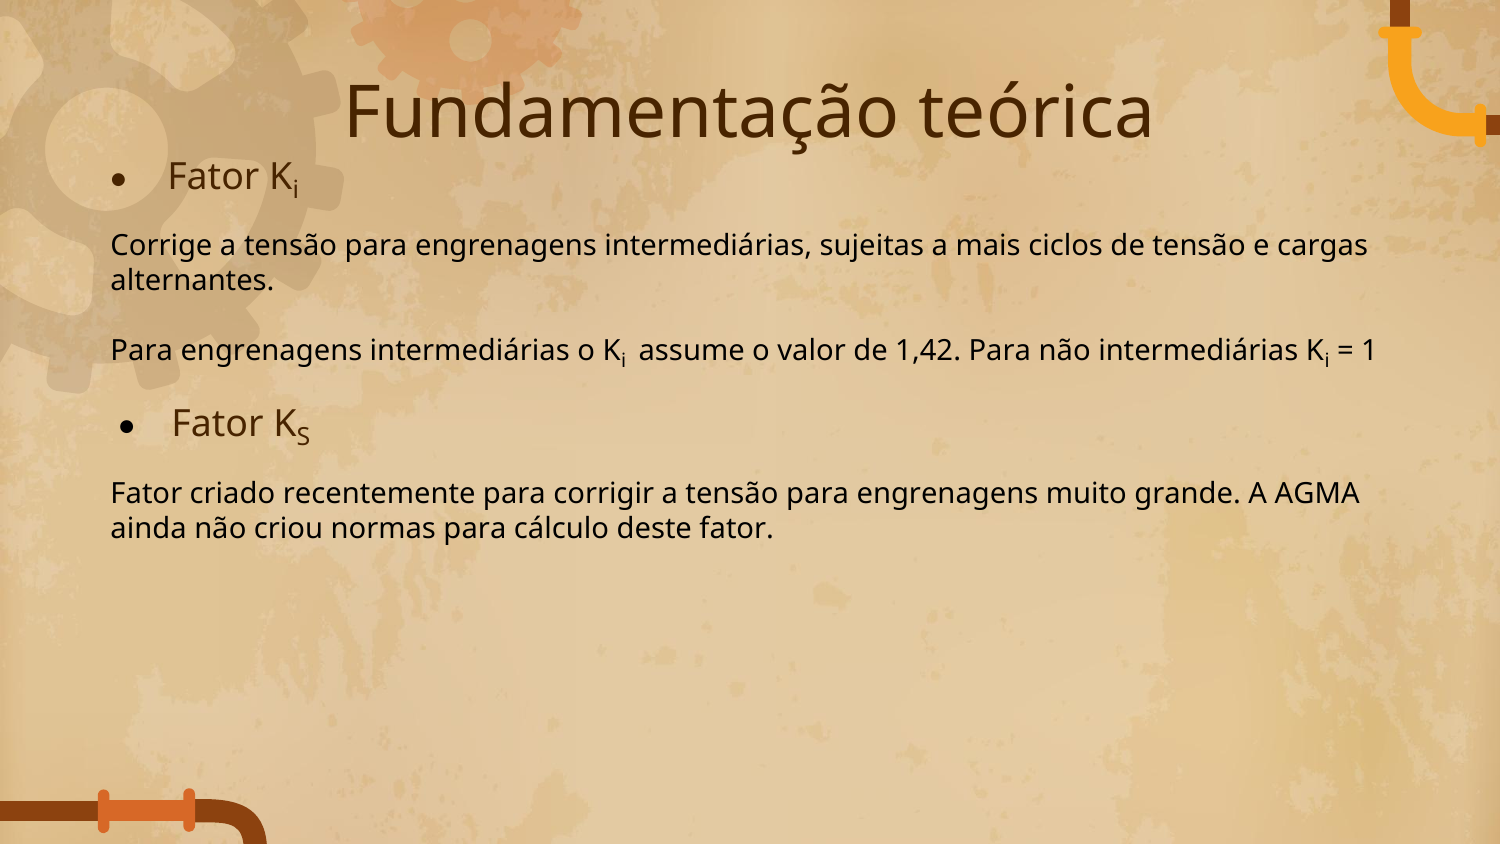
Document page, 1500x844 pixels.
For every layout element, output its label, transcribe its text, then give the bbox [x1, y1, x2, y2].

text_box Corrige a tensão para engrenagens intermediárias, sujeitas a mais ciclos de tensão e cargas alternantes. Para engrenagens intermediárias o Ki assume o valor de 1,42. Para não intermediárias Ki = 1 [95, 210, 1454, 383]
title Fundamentação teórica [116, 49, 1384, 127]
subtitle Fator Ki [58, 101, 368, 254]
text_box Fator criado recentemente para corrigir a tensão para engrenagens muito grande. A AGMA ainda não criou normas para cálculo deste fator. [95, 459, 1454, 597]
text_box Fator KS [58, 384, 330, 460]
